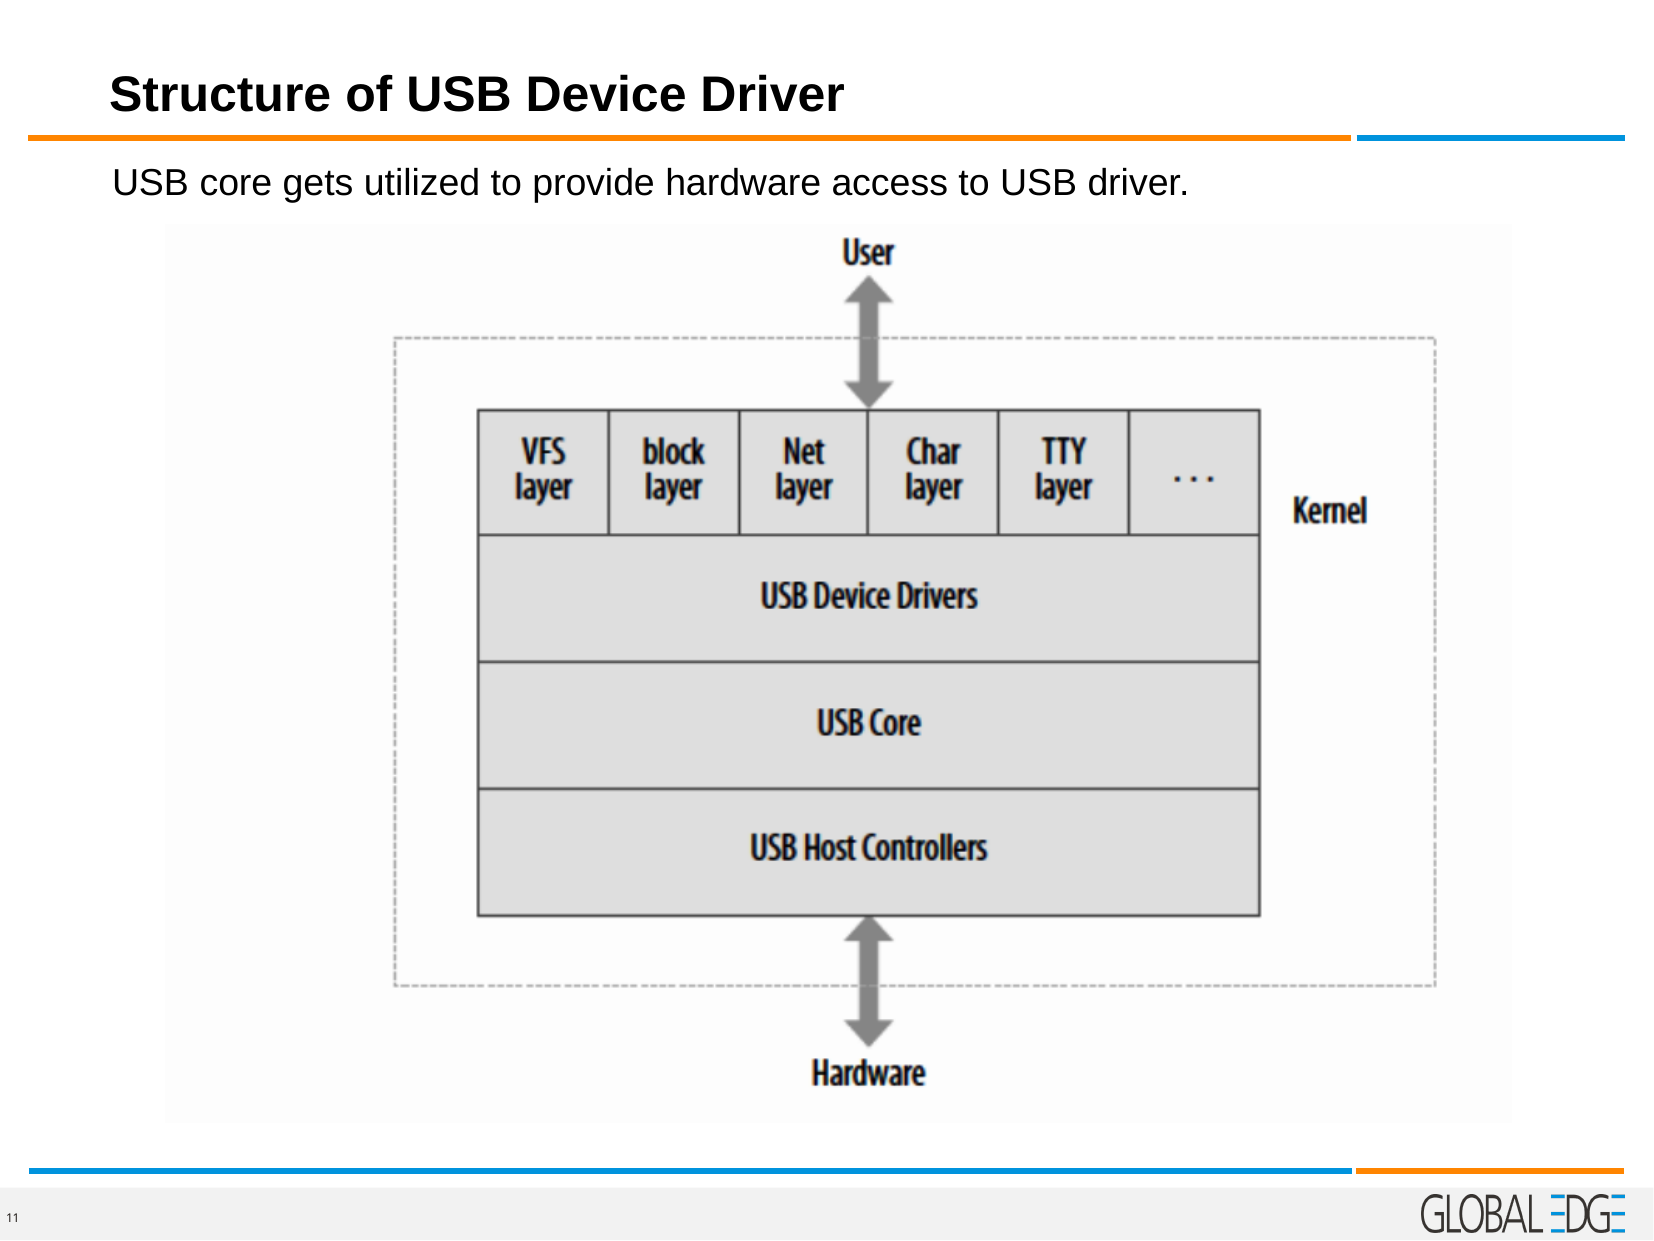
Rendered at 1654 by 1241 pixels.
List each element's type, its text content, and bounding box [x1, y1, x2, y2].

text_box USB core gets utilized to provide hardware access to USB driver. [97, 153, 1583, 211]
text_box Structure of USB Device Driver [94, 59, 1040, 131]
picture [1421, 1194, 1625, 1233]
picture [165, 224, 1512, 1123]
